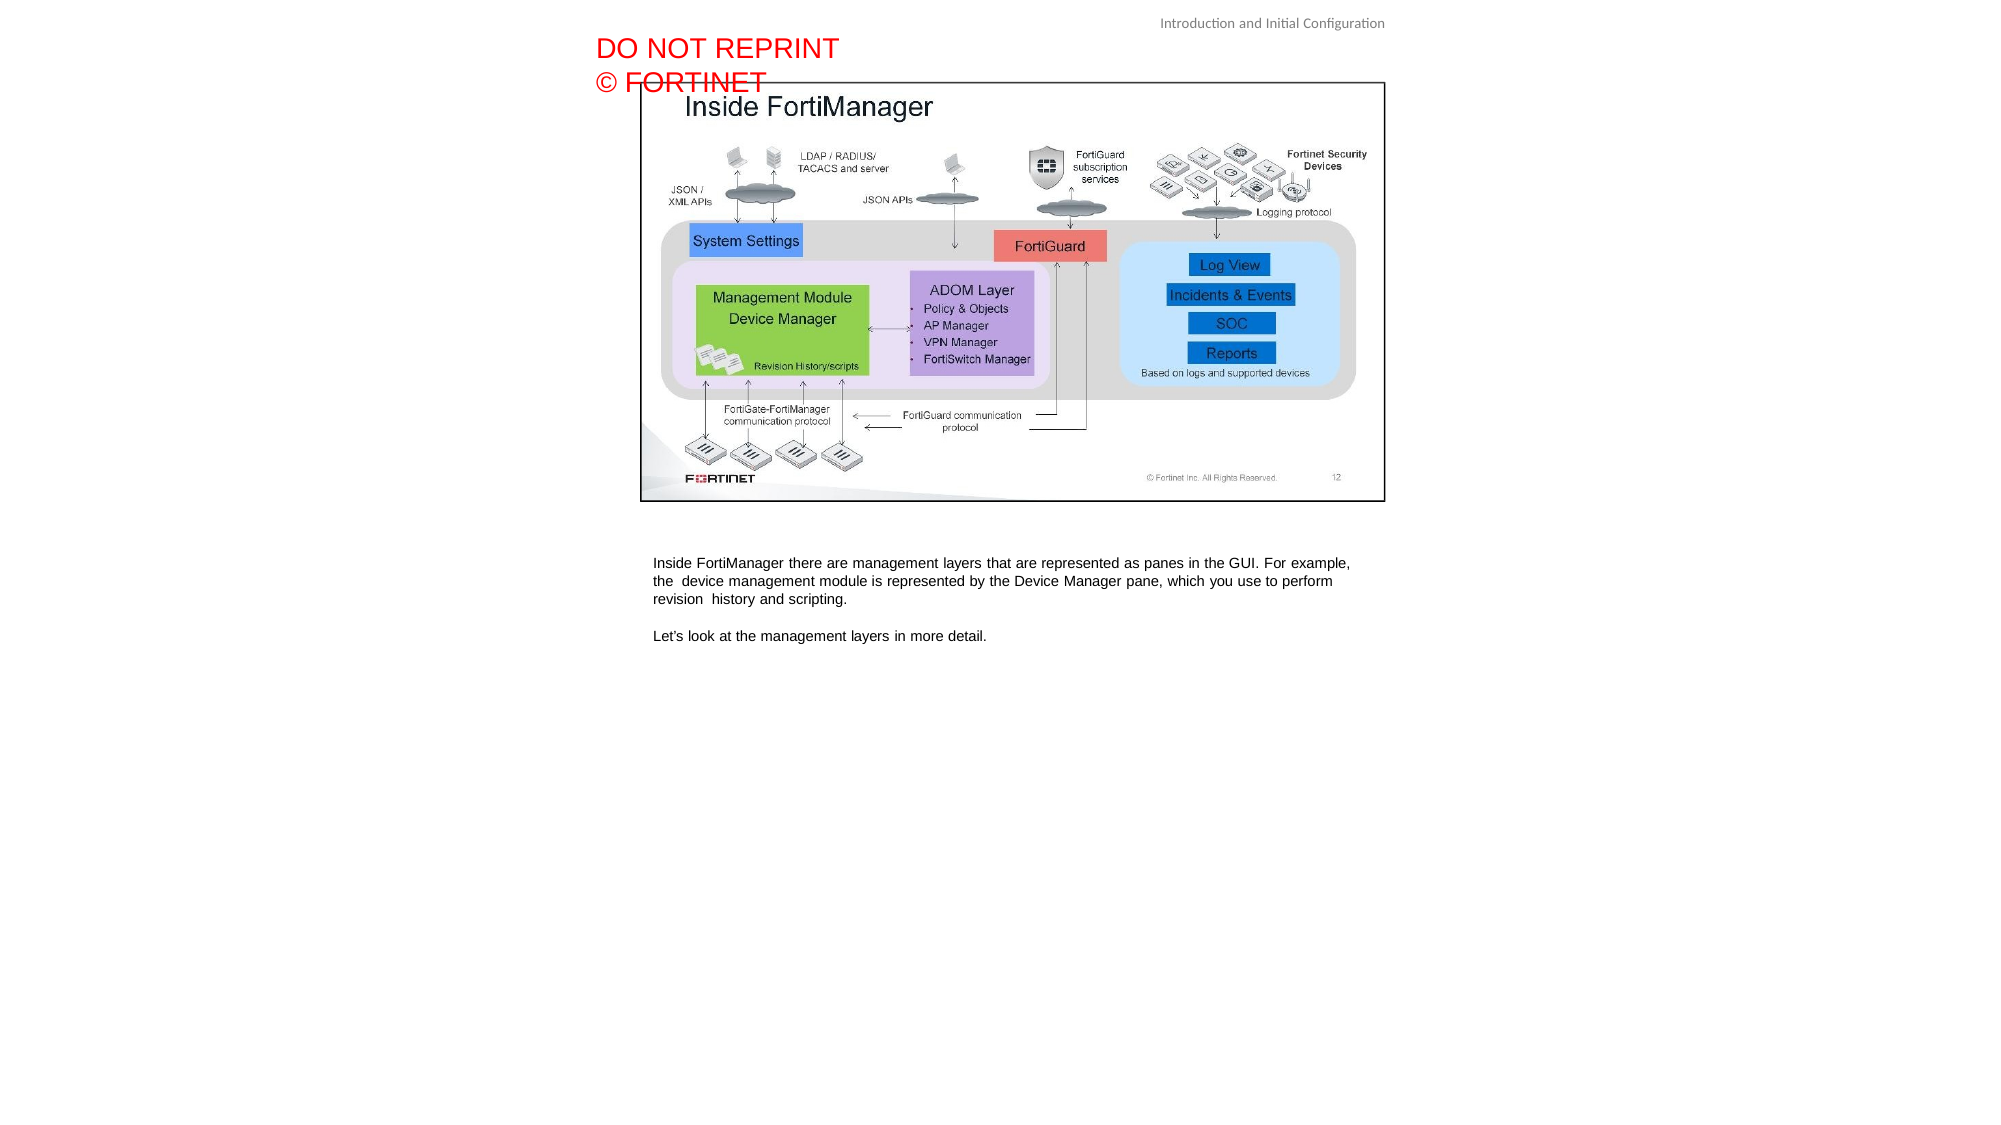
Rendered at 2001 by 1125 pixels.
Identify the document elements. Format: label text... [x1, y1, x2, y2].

text_box Inside FortiManager there are management layers that are represented as panes in the GUI. For example, the device management module is represented by the Device Manager pane, which you use to perform revision history and scripting. Let’s look at the management layers in more detail. [651, 552, 1376, 645]
text_box DO NOT REPRINT © FORTINET [594, 28, 841, 98]
text_box [640, 81, 1386, 502]
text_box Introduction and Initial Configuration [1158, 11, 1386, 32]
picture [642, 92, 1367, 500]
